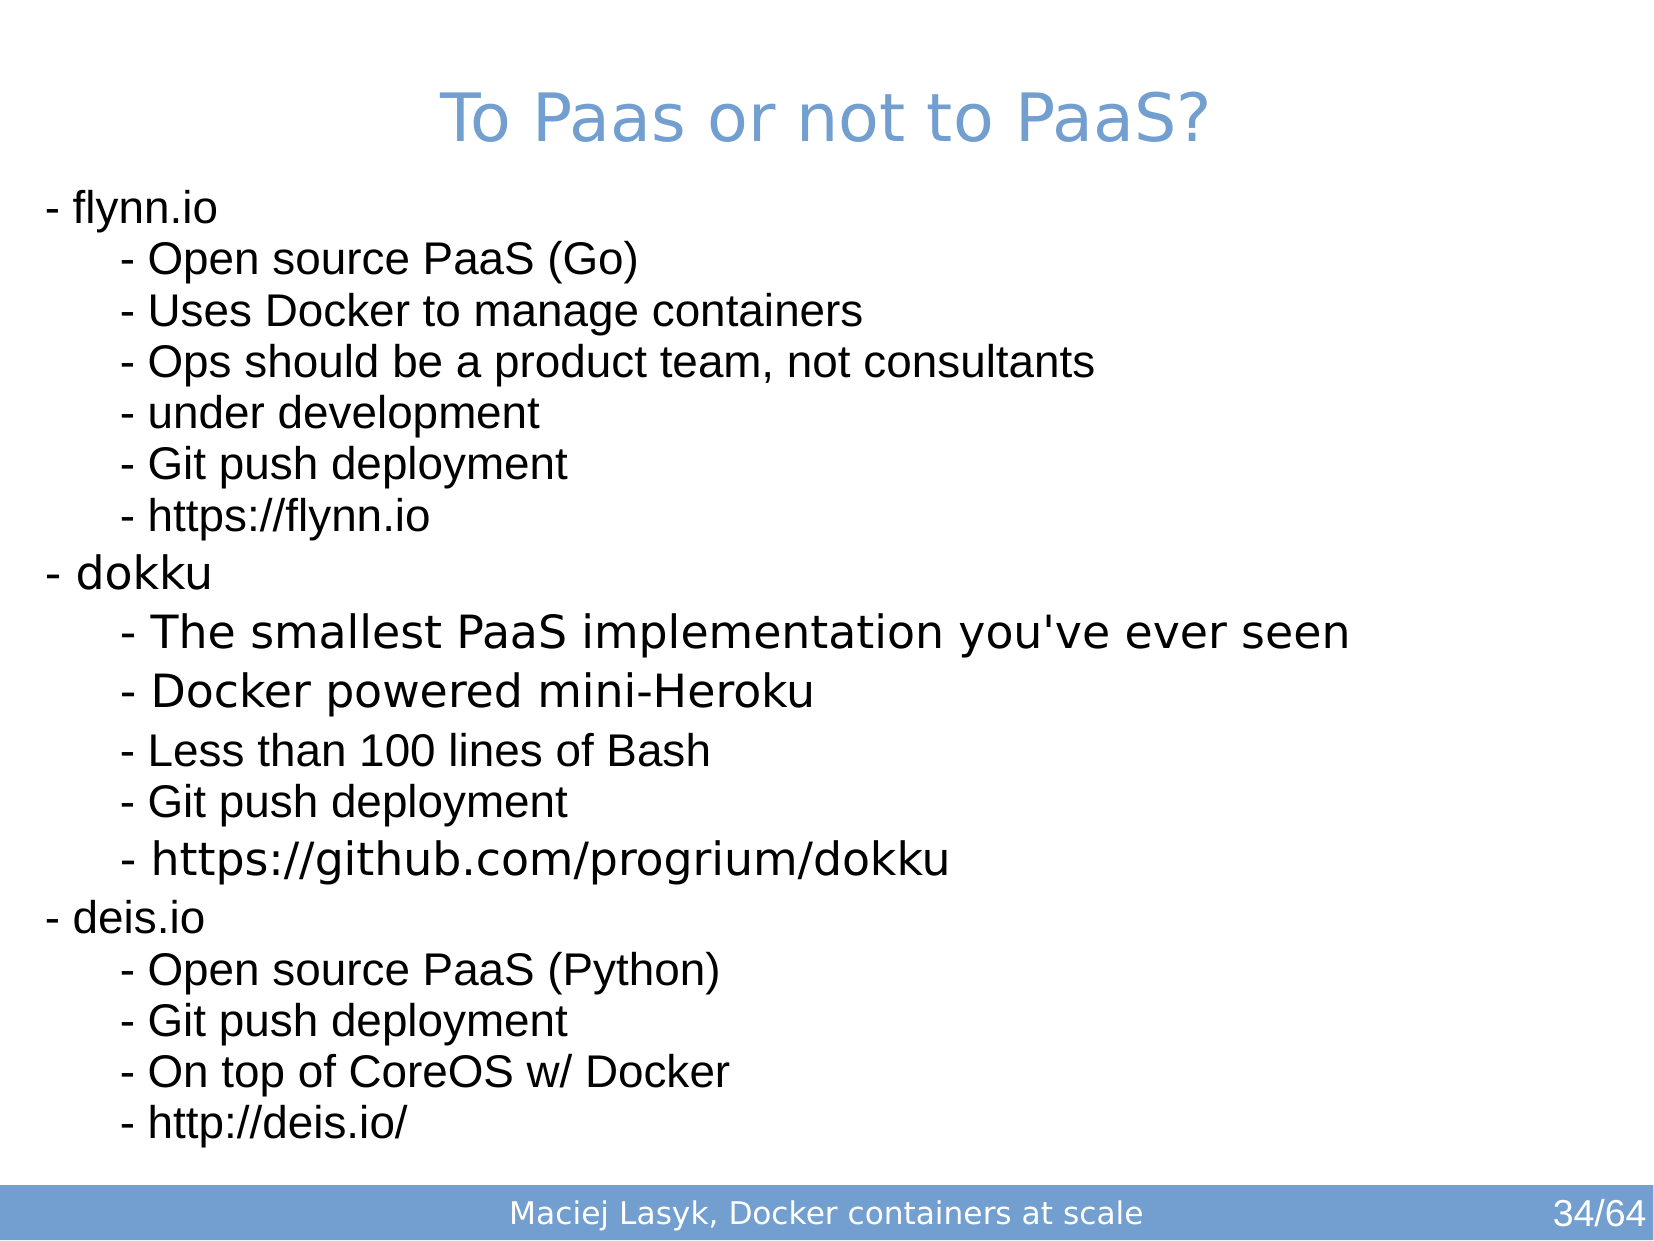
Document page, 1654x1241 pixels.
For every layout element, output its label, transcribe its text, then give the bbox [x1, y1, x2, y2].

text_box 34/64 [1527, 1185, 1654, 1241]
text_box To Paas or not to PaaS? [426, 72, 1228, 166]
text_box - flynn.io - Open source PaaS (Go) - Uses Docker to manage containers - Ops should be a product team, not consultants - under development - Git push deployment - https://flynn.io - dokku - The smallest PaaS implementation you've ever seen - Docker powered mini-Heroku - Less than 100 lines of Bash - Git push deployment - https://github.com/progrium/dokku - deis.io - Open source PaaS (Python) - Git push deployment - On top of CoreOS w/ Docker - http://deis.io/ [30, 174, 1366, 1208]
text_box Maciej Lasyk, Docker containers at scale [494, 1208, 1160, 1240]
text_box [0, 1185, 1527, 1241]
